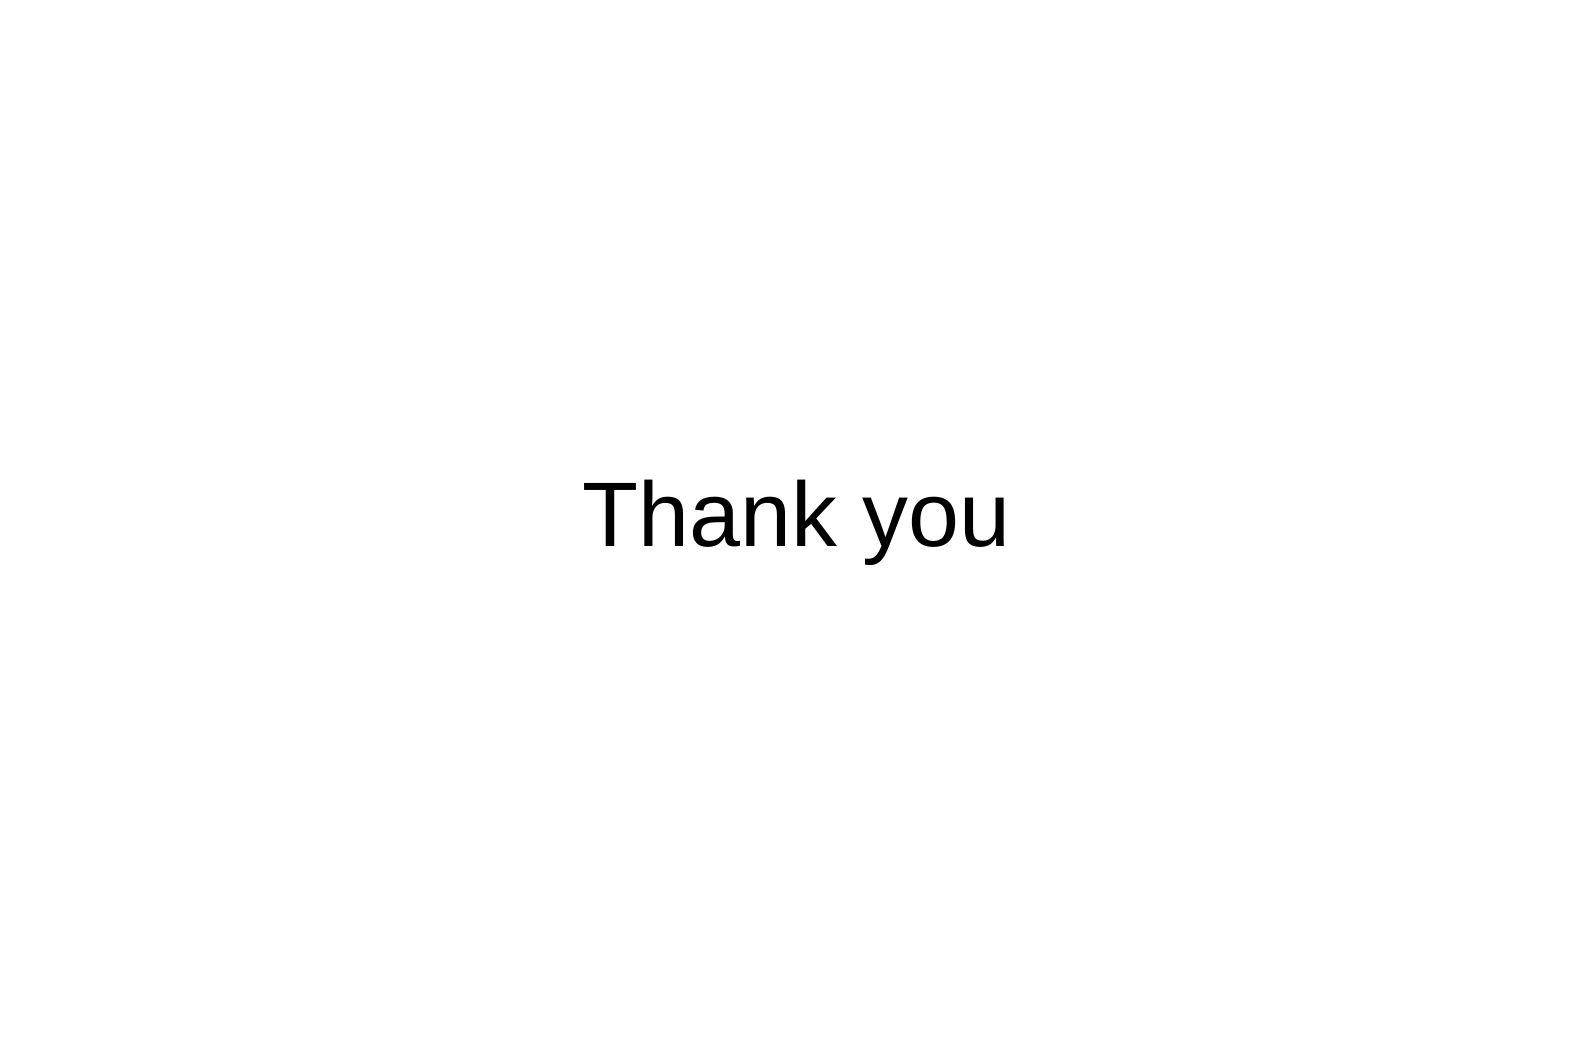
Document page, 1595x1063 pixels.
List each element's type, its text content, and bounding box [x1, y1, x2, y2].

title Thank you [79, 433, 1515, 597]
